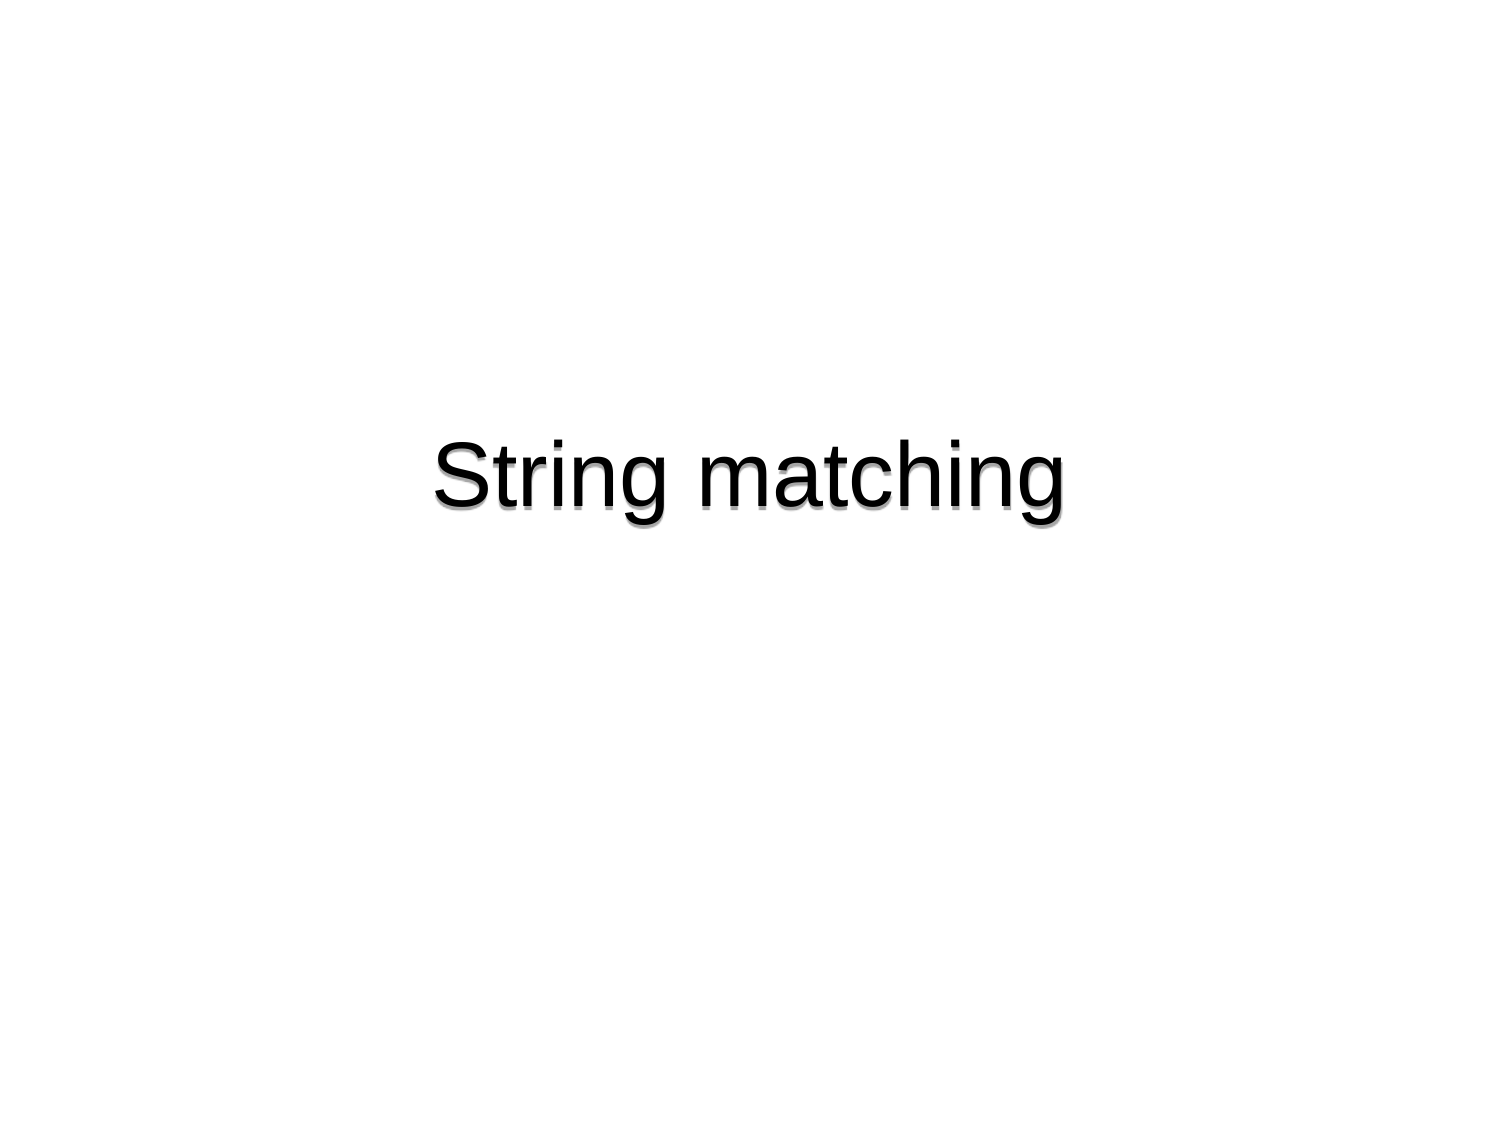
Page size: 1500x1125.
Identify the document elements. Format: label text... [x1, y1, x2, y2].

title String matching [112, 349, 1388, 591]
